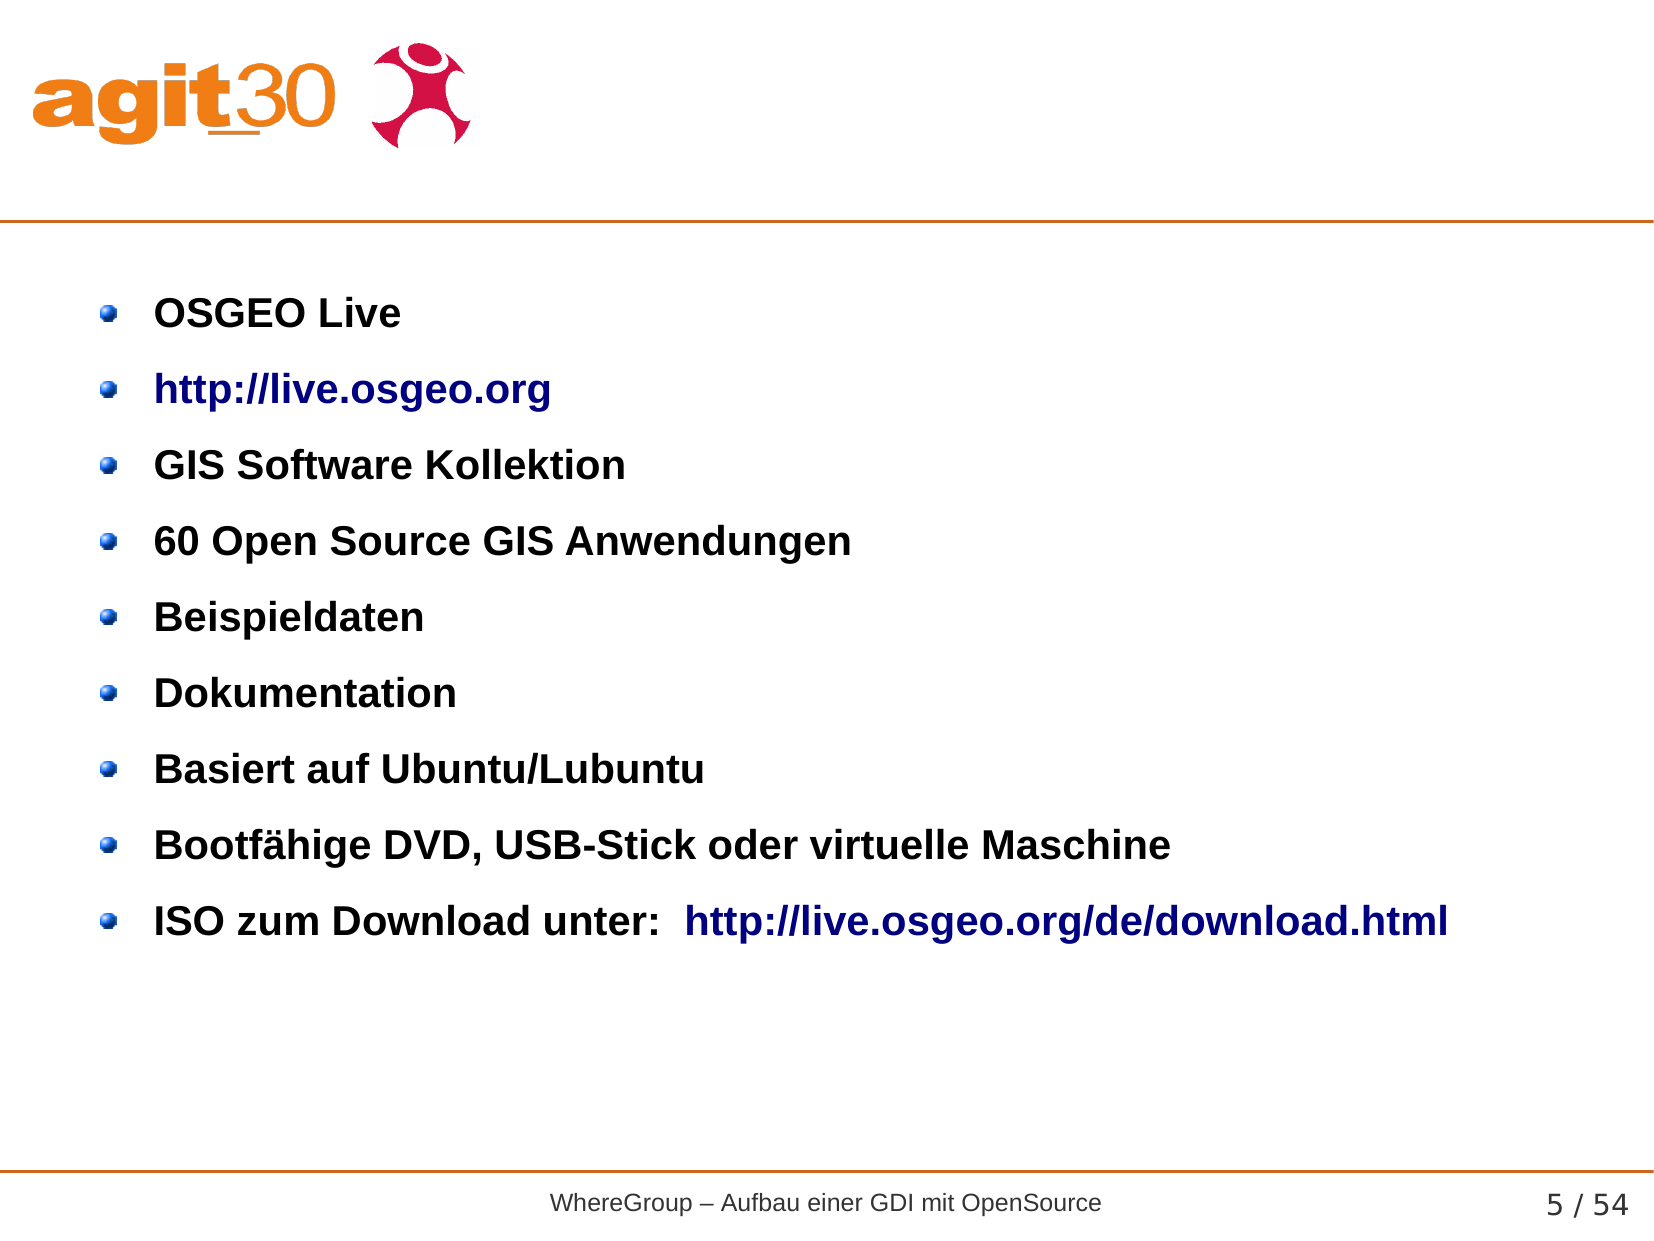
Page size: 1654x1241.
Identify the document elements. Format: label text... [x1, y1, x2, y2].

picture [29, 58, 340, 148]
list OSGEO Live http://live.osgeo.org GIS Software Kollektion 60 Open Source GIS Anwendungen Beispieldaten Dokumentation Basiert auf Ubuntu/Lubuntu Bootfähige DVD, USB-Stick oder virtuelle Maschine ISO zum Download unter: http://live.osgeo.org/de/download.html [82, 290, 1571, 1109]
